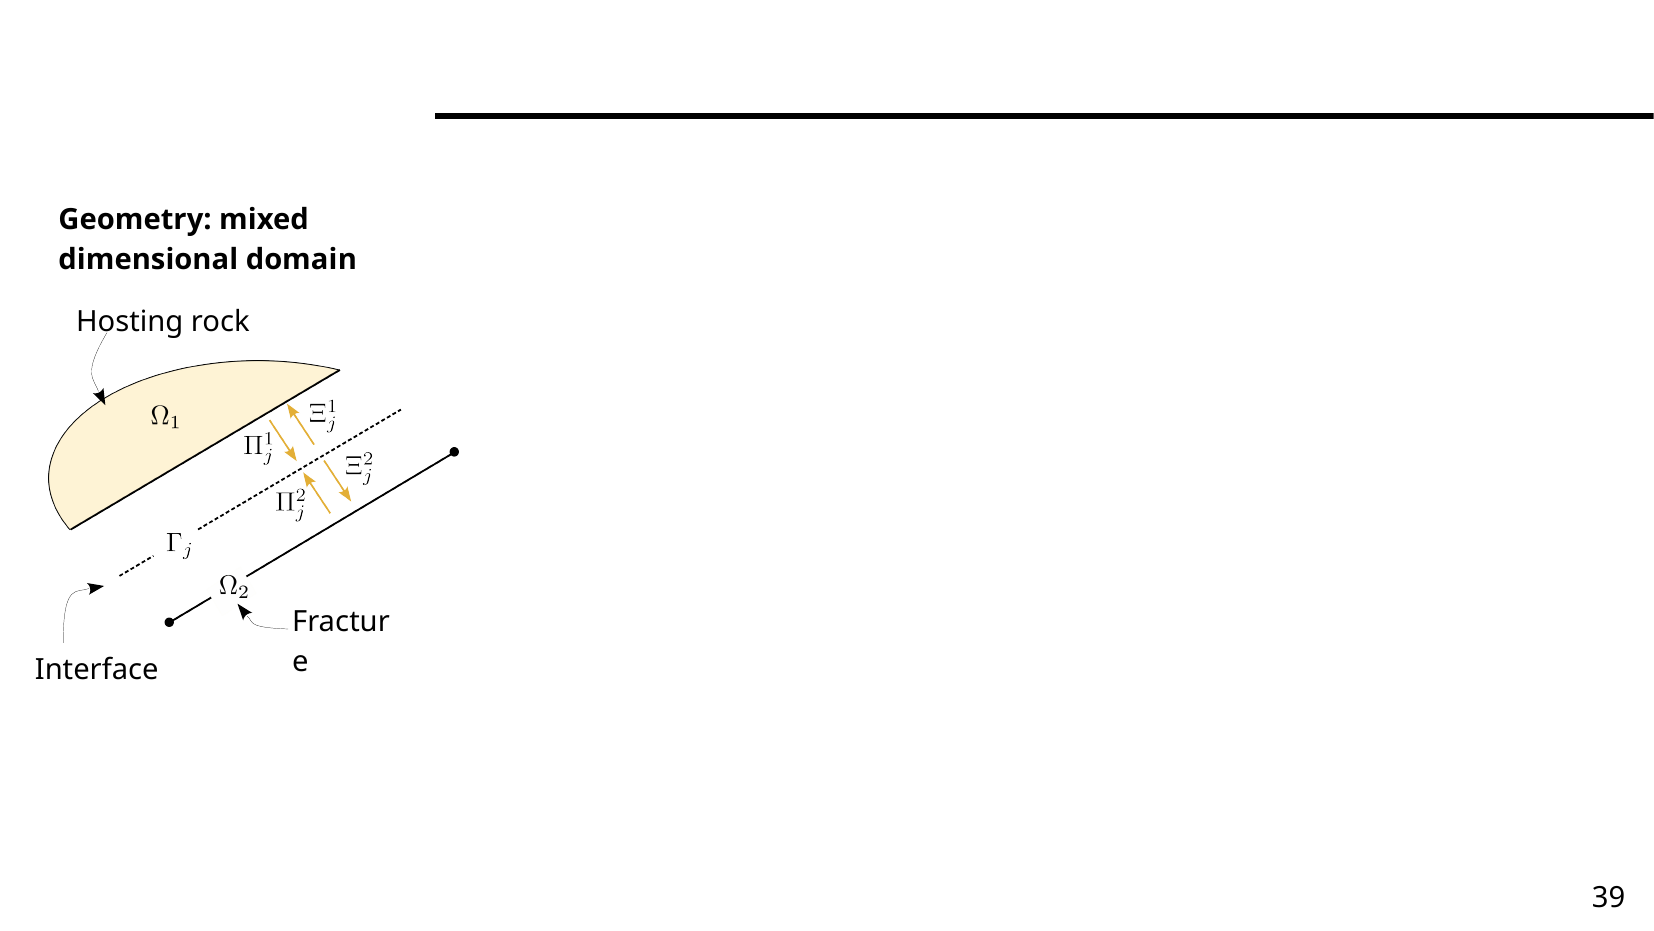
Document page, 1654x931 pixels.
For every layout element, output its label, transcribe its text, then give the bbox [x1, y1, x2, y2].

text_box Interface [20, 640, 186, 703]
text_box Hosting rock [61, 293, 254, 347]
picture [48, 360, 459, 627]
text_box Fracture [277, 593, 420, 647]
text_box Geometry: mixed dimensional domain [43, 190, 439, 285]
